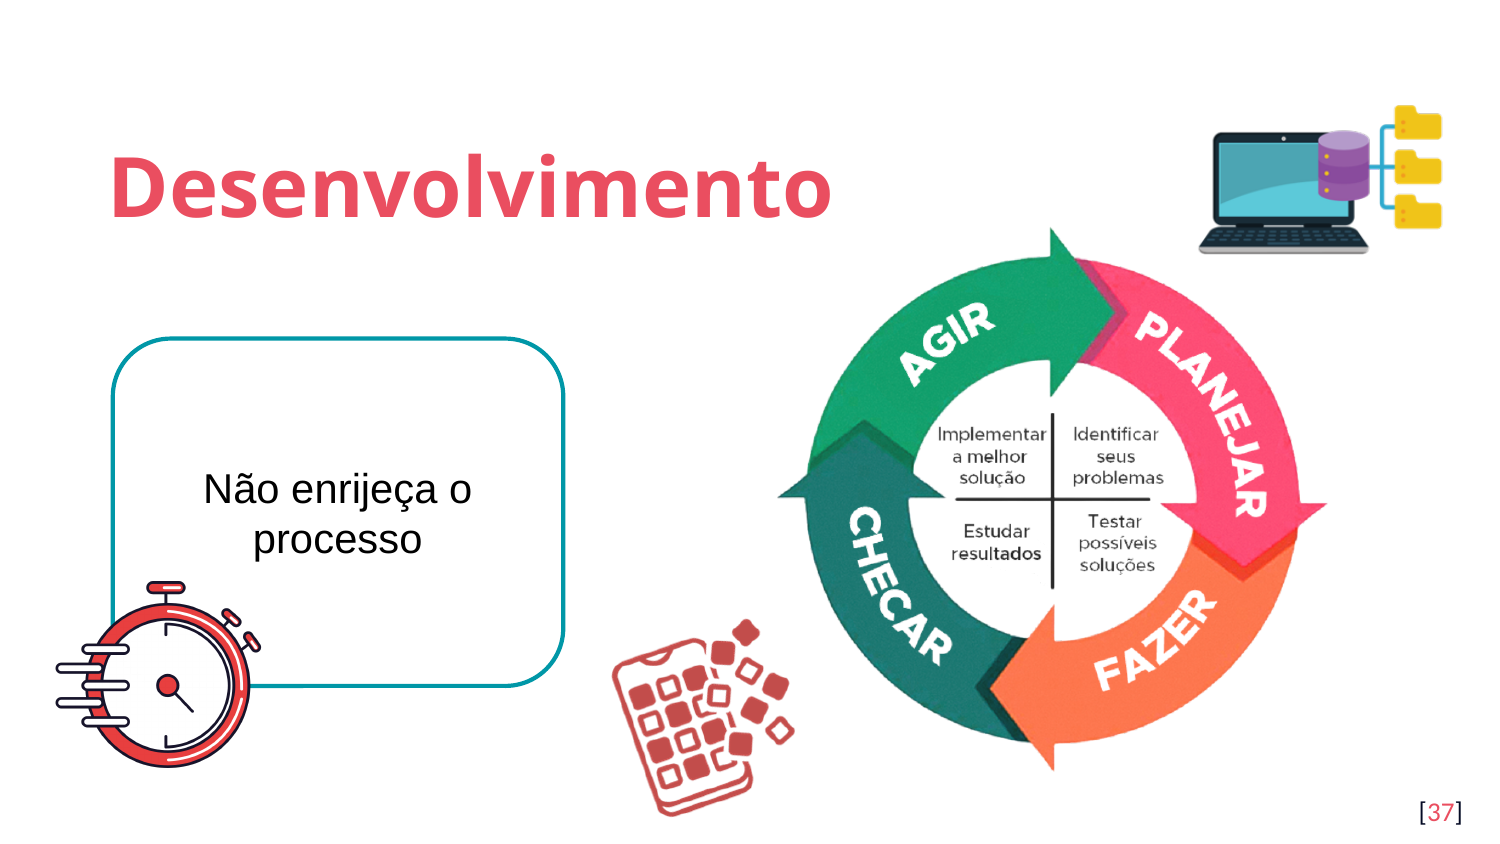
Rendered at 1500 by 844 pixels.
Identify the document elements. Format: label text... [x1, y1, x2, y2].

slide_number [37] [1403, 779, 1494, 844]
text_box Desenvolvimento [92, 104, 1183, 243]
picture [6, 581, 338, 768]
text_box Não enrijeça o processo [112, 338, 564, 686]
picture [598, 103, 1457, 826]
